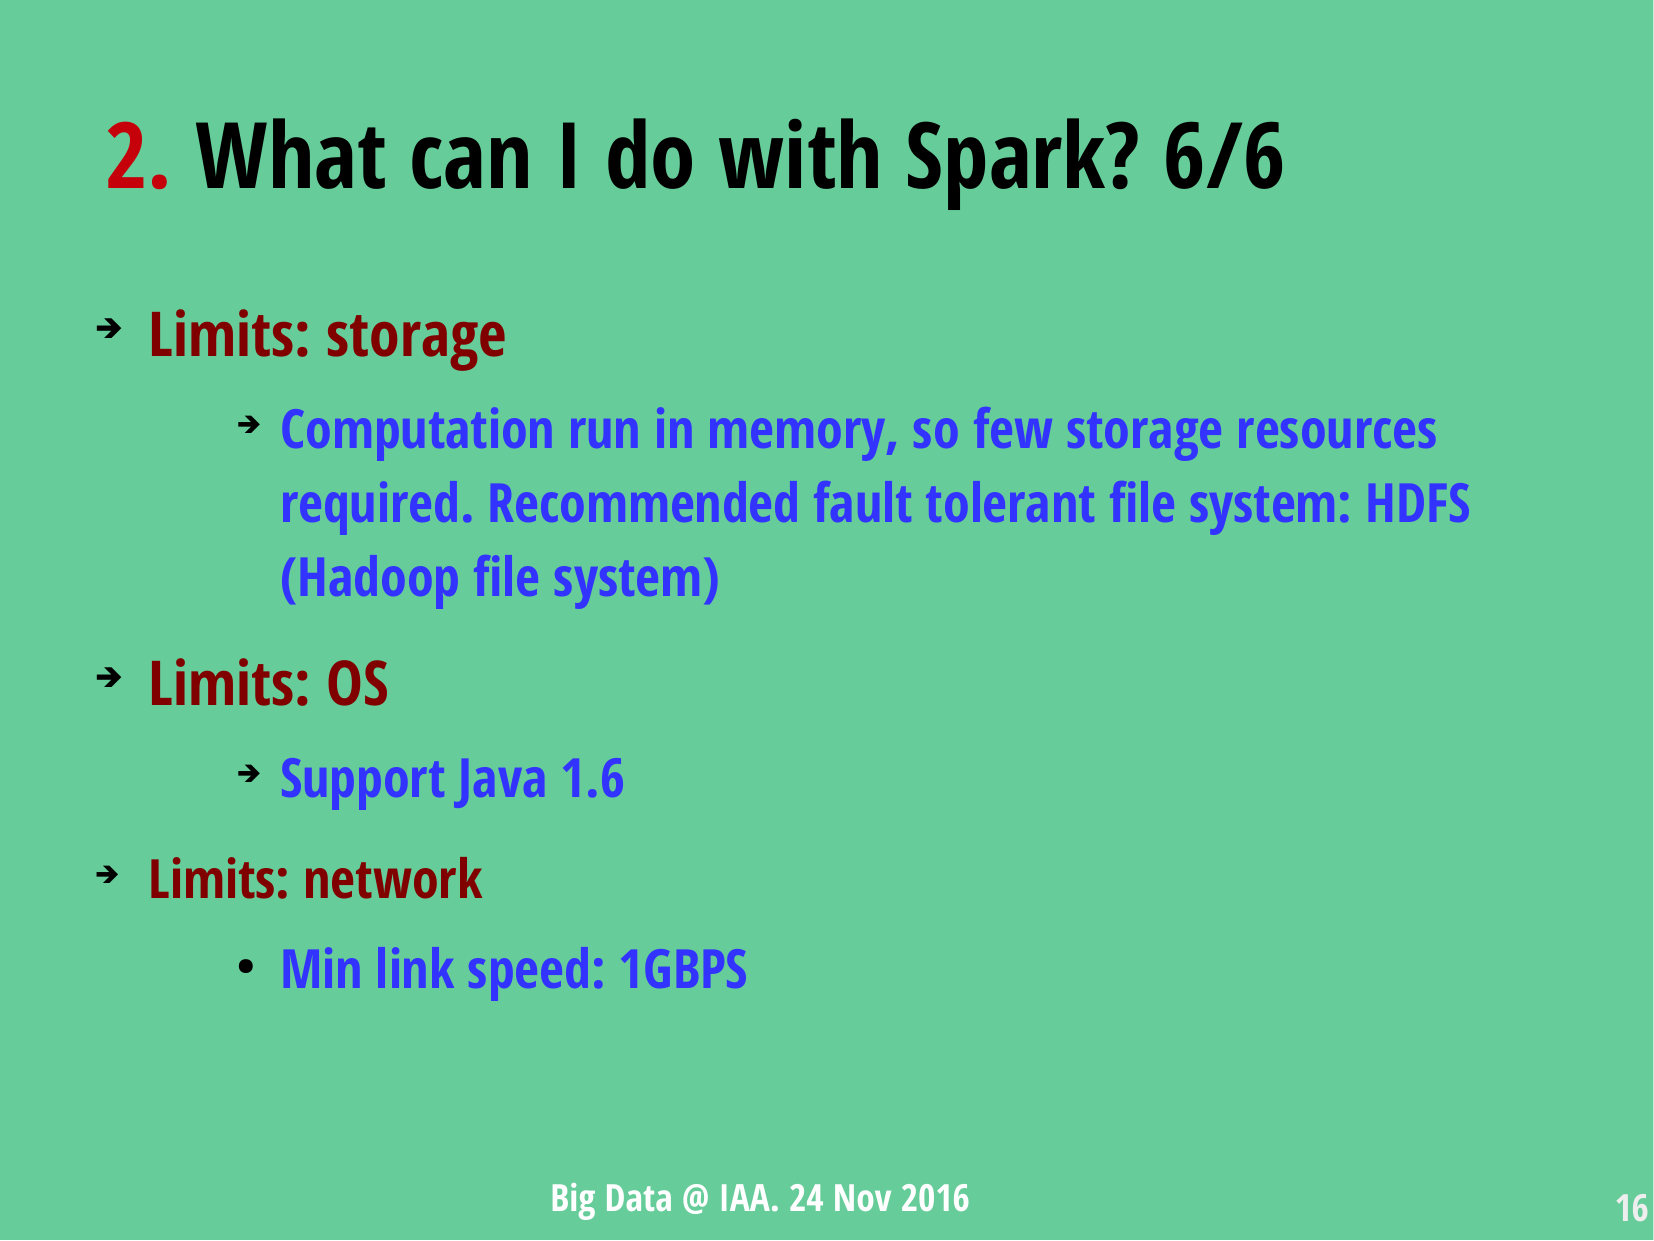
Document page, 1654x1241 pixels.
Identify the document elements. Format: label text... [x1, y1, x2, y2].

list Limits: storage Computation run in memory, so few storage resources required. Recommended fault tolerant file system: HDFS (Hadoop file system) Limits: OS Support Java 1.6 Limits: network Min link speed: 1GBPS [82, 290, 1571, 1010]
title 2. What can I do with Spark? 6/6 [82, 49, 1571, 257]
